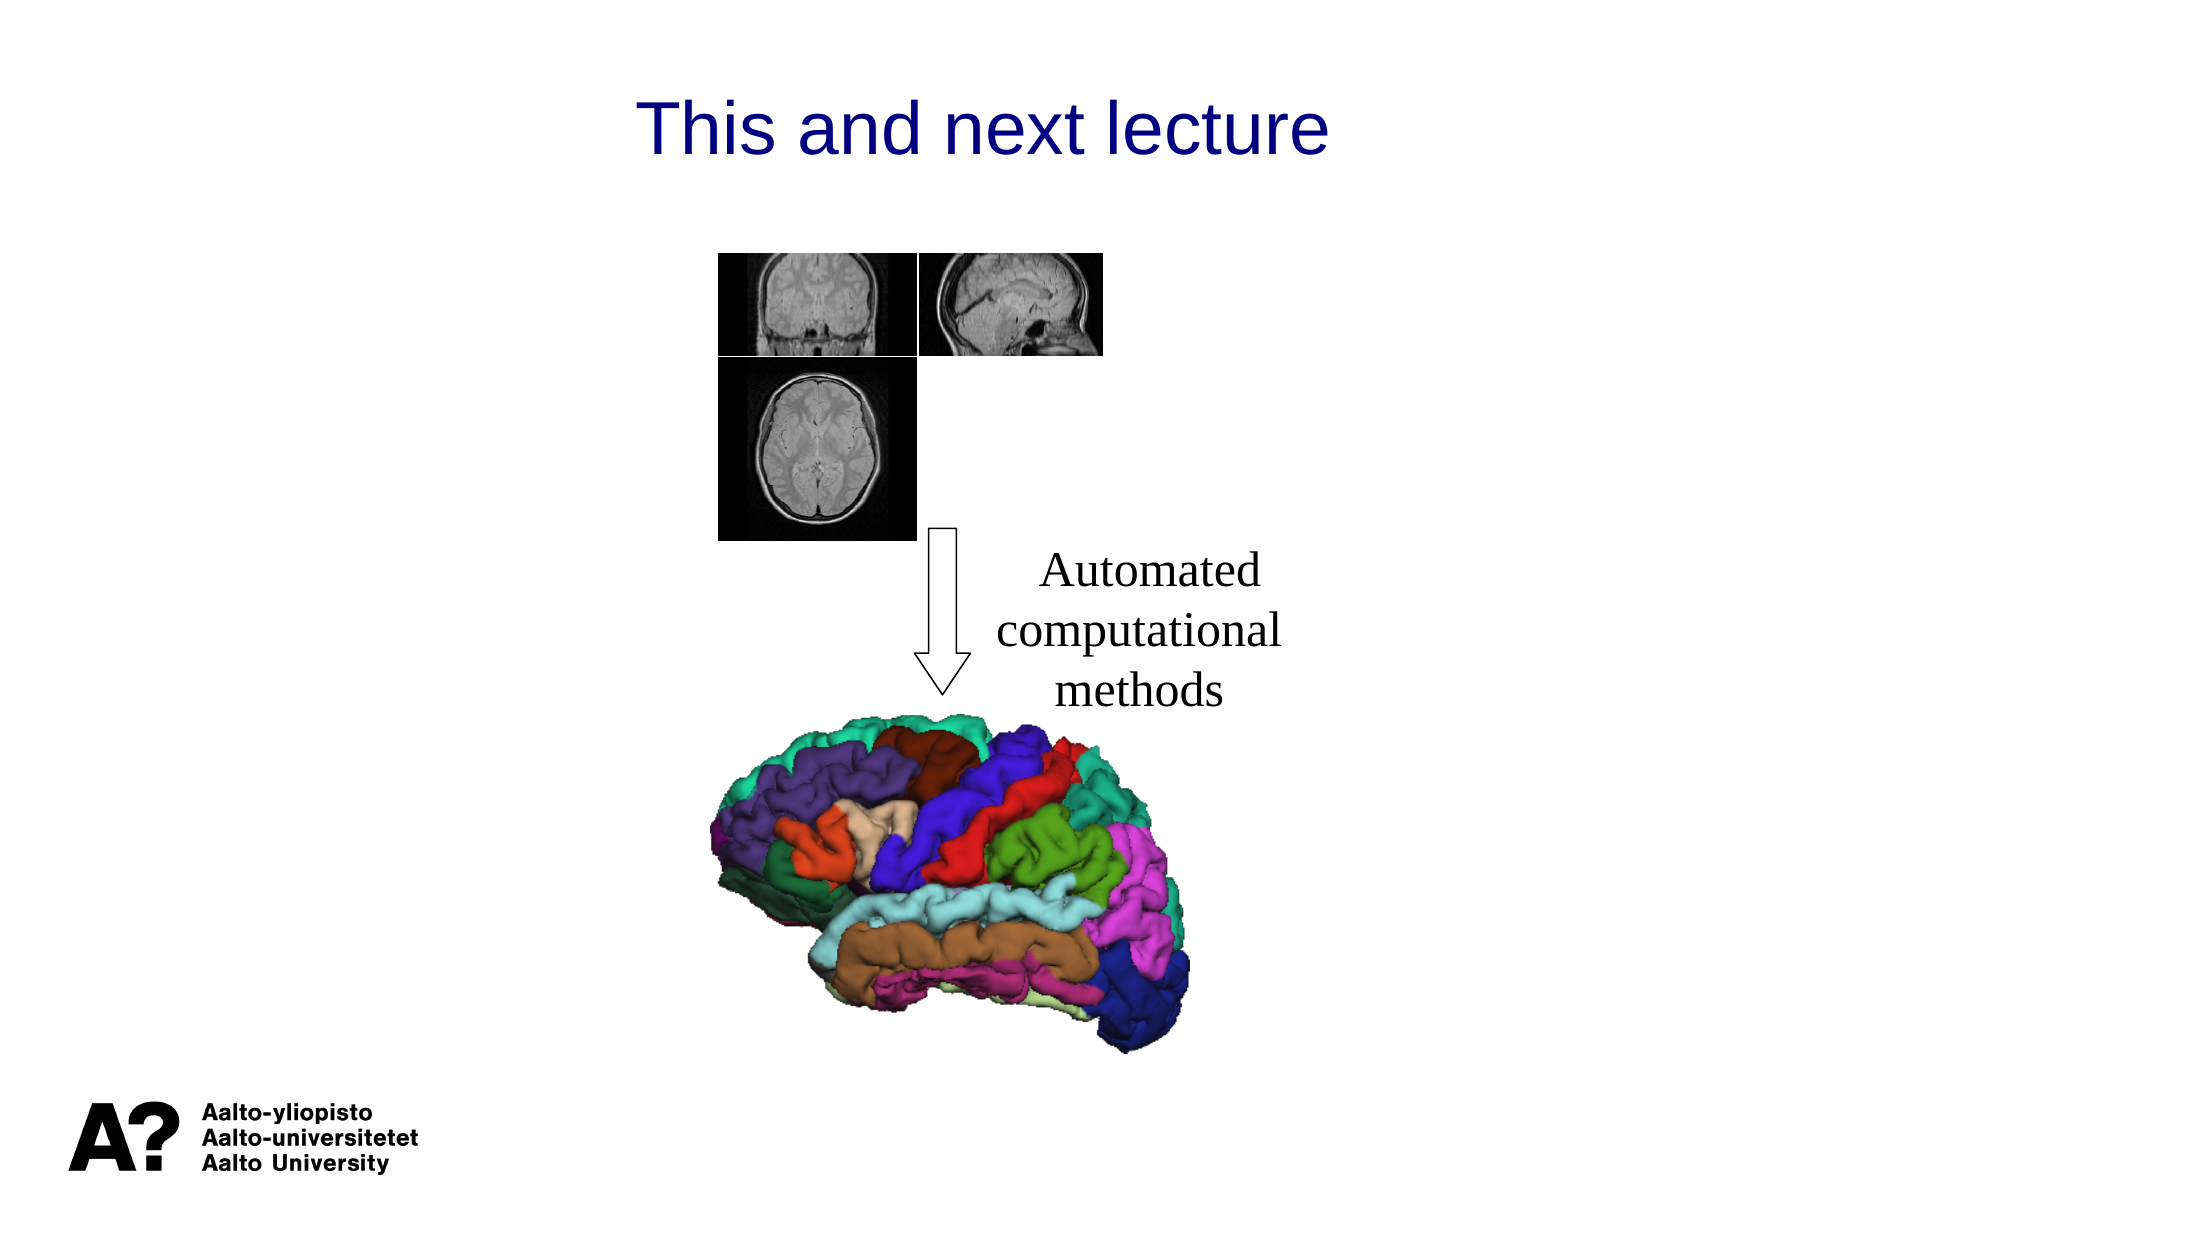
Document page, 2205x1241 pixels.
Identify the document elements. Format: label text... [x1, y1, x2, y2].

title This and next lecture [326, 65, 1640, 179]
picture [0, 1035, 488, 1239]
picture [718, 357, 917, 541]
picture [718, 253, 917, 356]
picture [919, 253, 1103, 356]
picture [710, 714, 1190, 1054]
text_box Automated computational methods [964, 528, 1315, 729]
